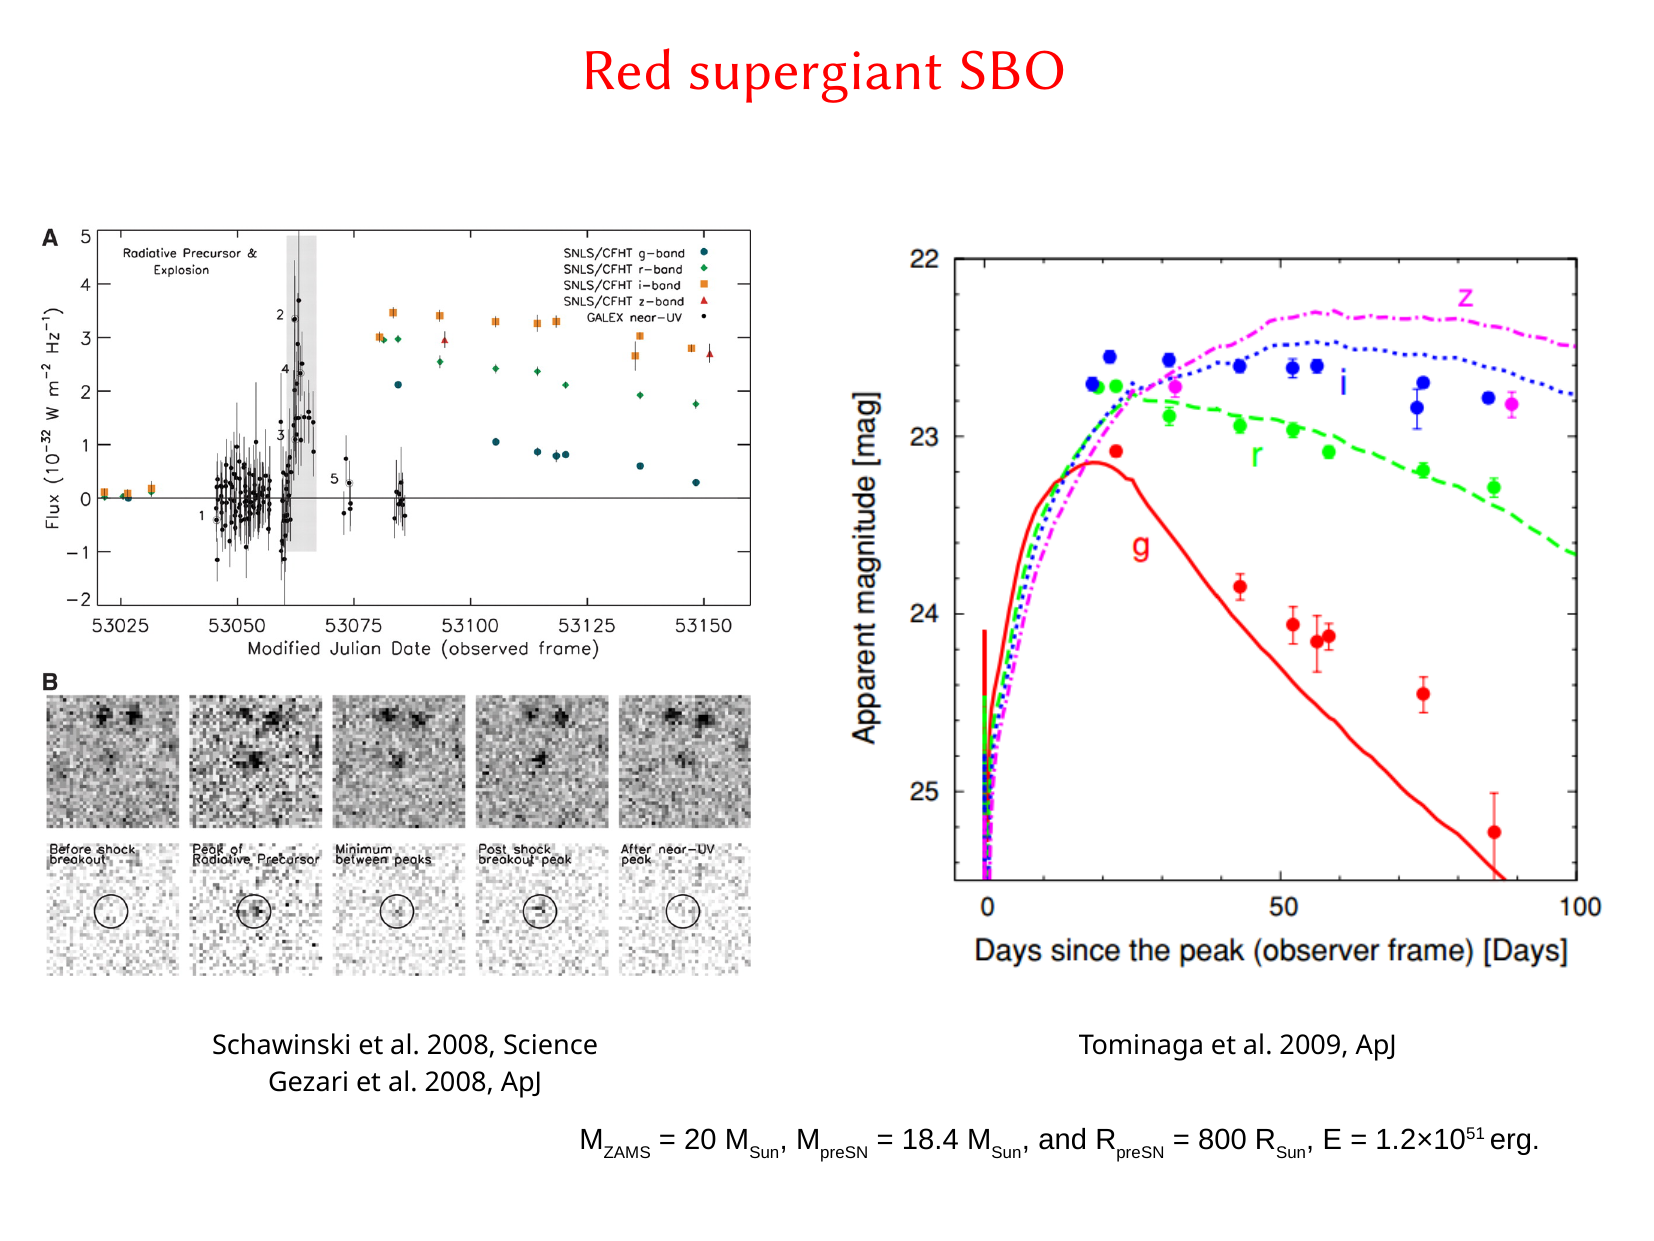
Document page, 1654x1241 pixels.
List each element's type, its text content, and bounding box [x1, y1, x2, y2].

text_box MZAMS = 20 MSun, MpreSN = 18.4 MSun, and RpreSN = 800 RSun, E = 1.2×1051 erg. [209, 1115, 1555, 1198]
text_box Red supergiant SBO [209, 30, 1440, 160]
picture [821, 226, 1626, 977]
picture [41, 225, 751, 976]
text_box Schawinski et al. 2008, Science Gezari et al. 2008, ApJ [52, 1018, 758, 1124]
text_box Tominaga et al. 2009, ApJ [885, 1018, 1591, 1093]
